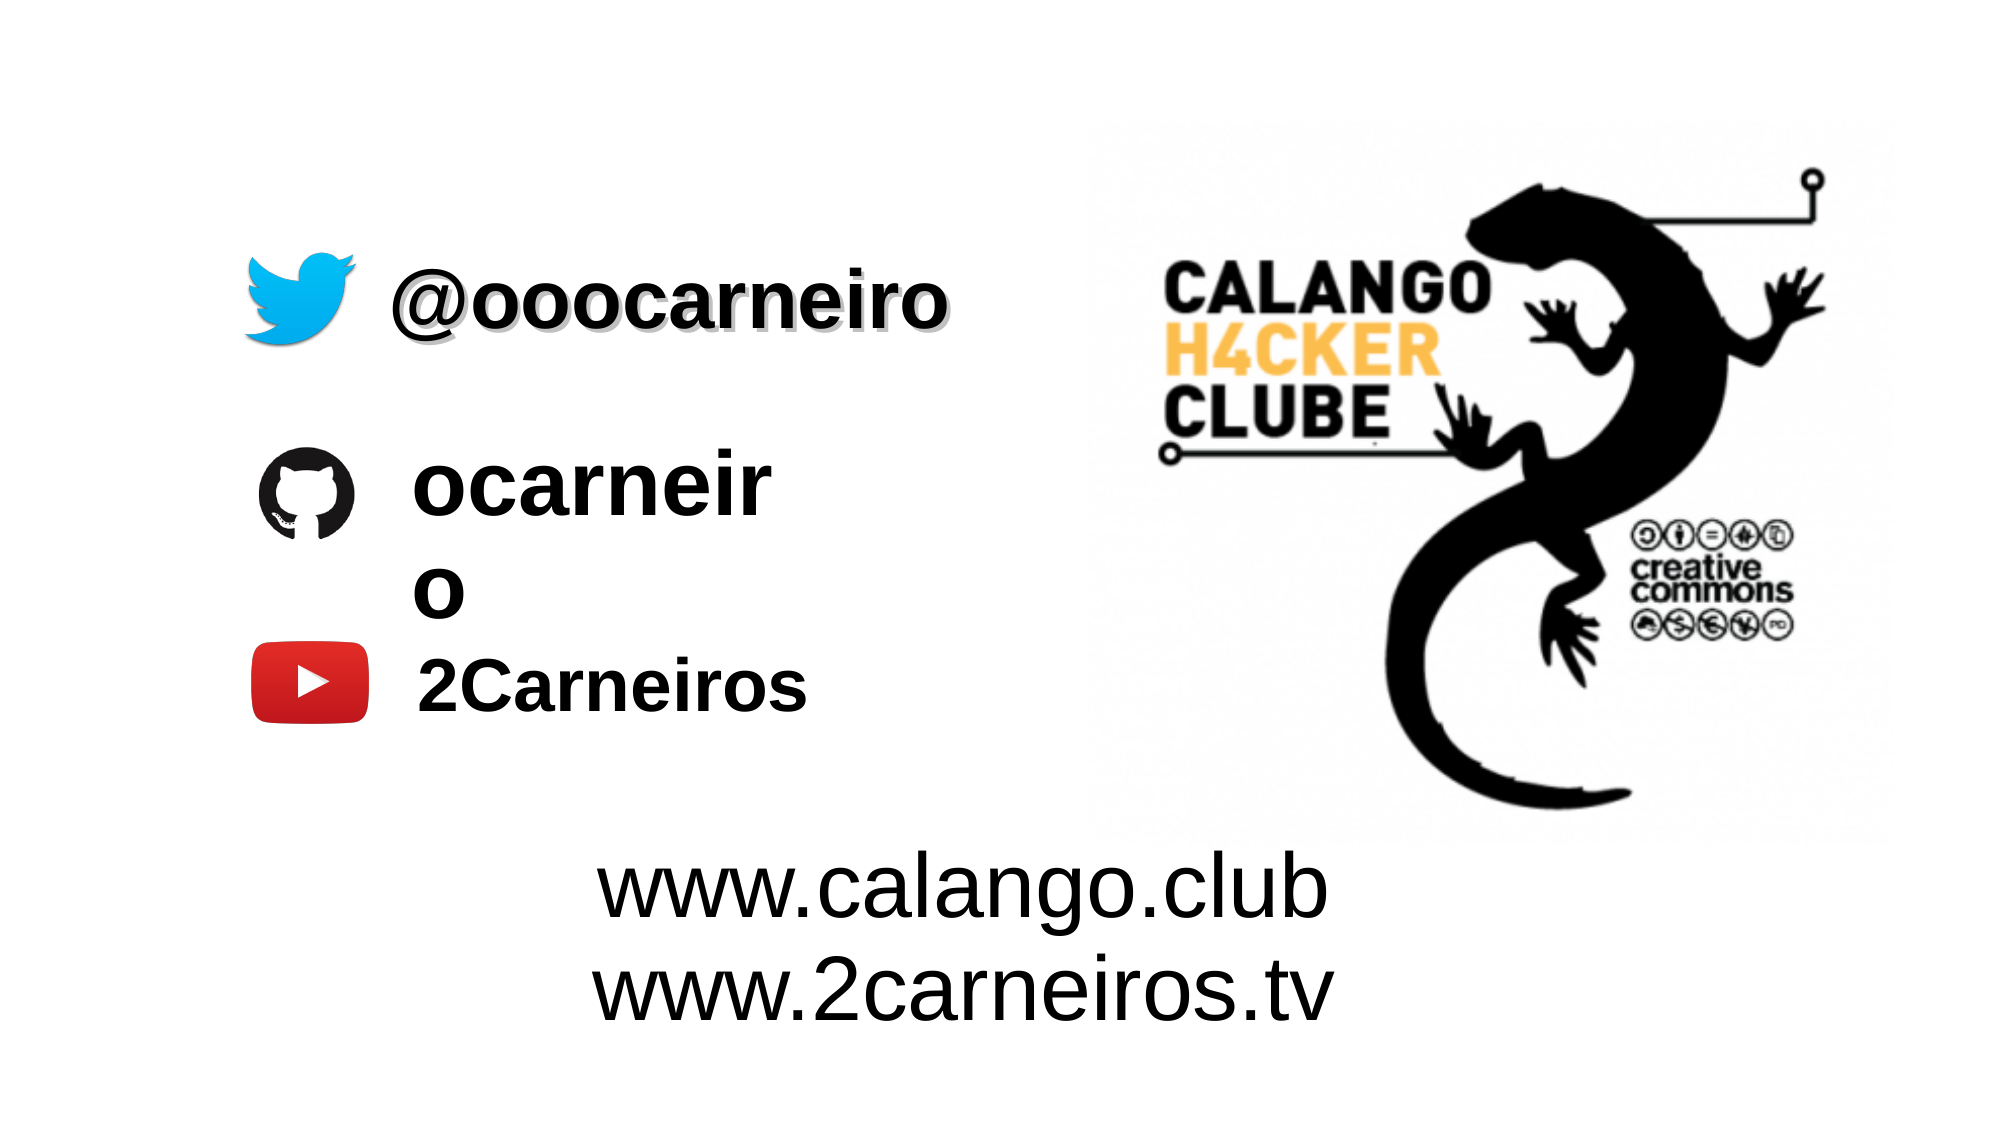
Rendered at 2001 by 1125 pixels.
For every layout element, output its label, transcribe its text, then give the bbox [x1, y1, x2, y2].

picture [253, 444, 358, 543]
text_box @ooocarneiro [374, 246, 946, 354]
picture [237, 236, 359, 359]
text_box ocarneiro [397, 425, 845, 545]
picture [1086, 121, 1895, 848]
text_box 2Carneiros [403, 636, 889, 757]
picture [251, 641, 369, 724]
text_box www.calango.club www.2carneiros.tv [577, 827, 1520, 1114]
